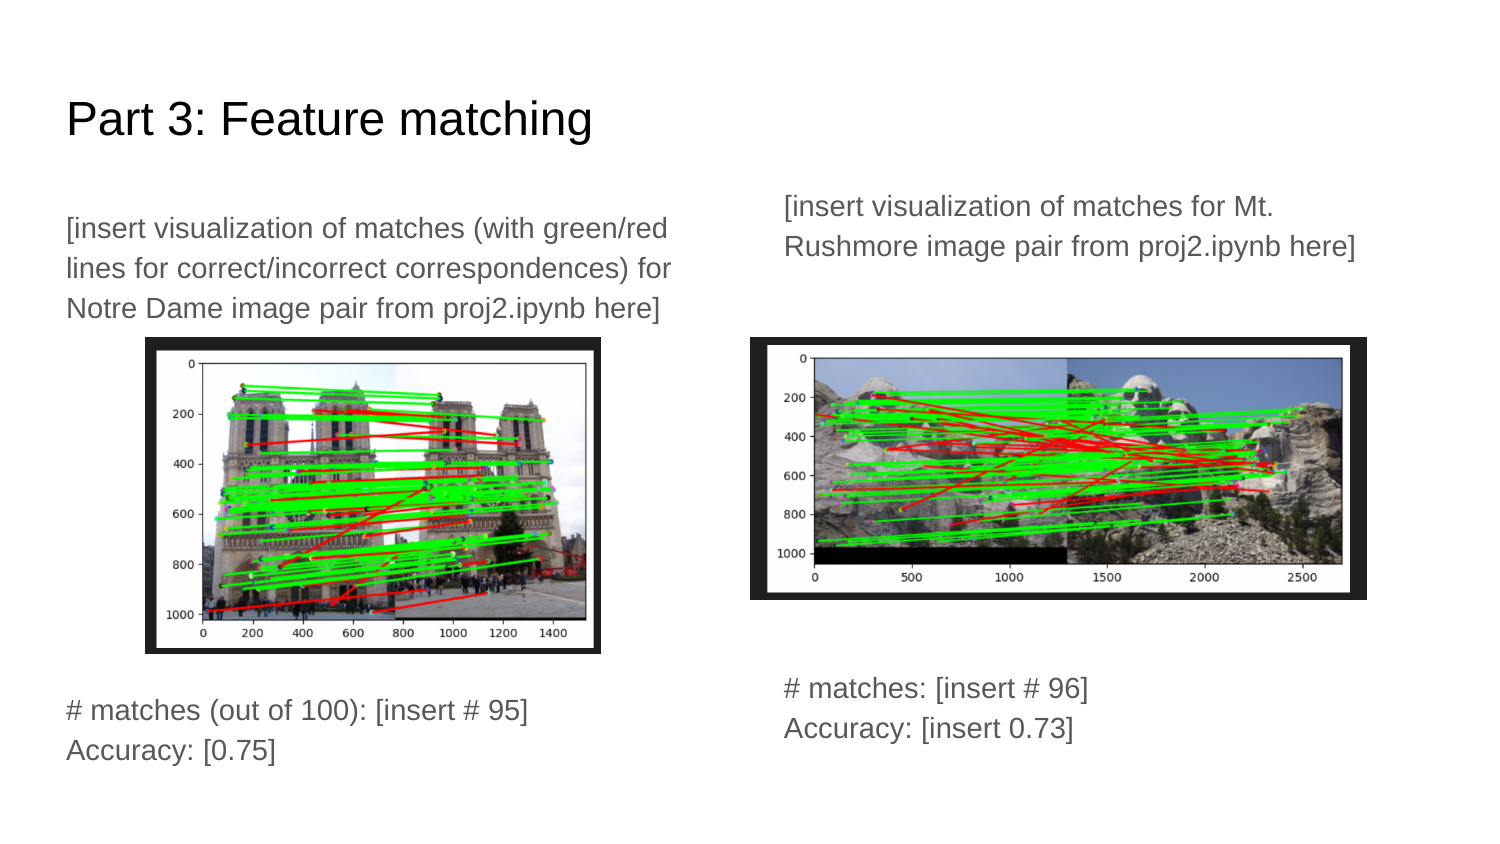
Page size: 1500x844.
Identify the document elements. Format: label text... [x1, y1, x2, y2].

list [insert visualization of matches (with green/red lines for correct/incorrect correspondences) for Notre Dame image pair from proj2.ipynb here] # matches (out of 100): [insert # 95] Accuracy: [0.75] [51, 189, 708, 750]
list [insert visualization of matches for Mt. Rushmore image pair from proj2.ipynb here] # matches: [insert # 96] Accuracy: [insert 0.73] [768, 166, 1426, 728]
title Part 3: Feature matching [51, 72, 1449, 167]
picture [145, 337, 601, 654]
picture [750, 337, 1367, 601]
